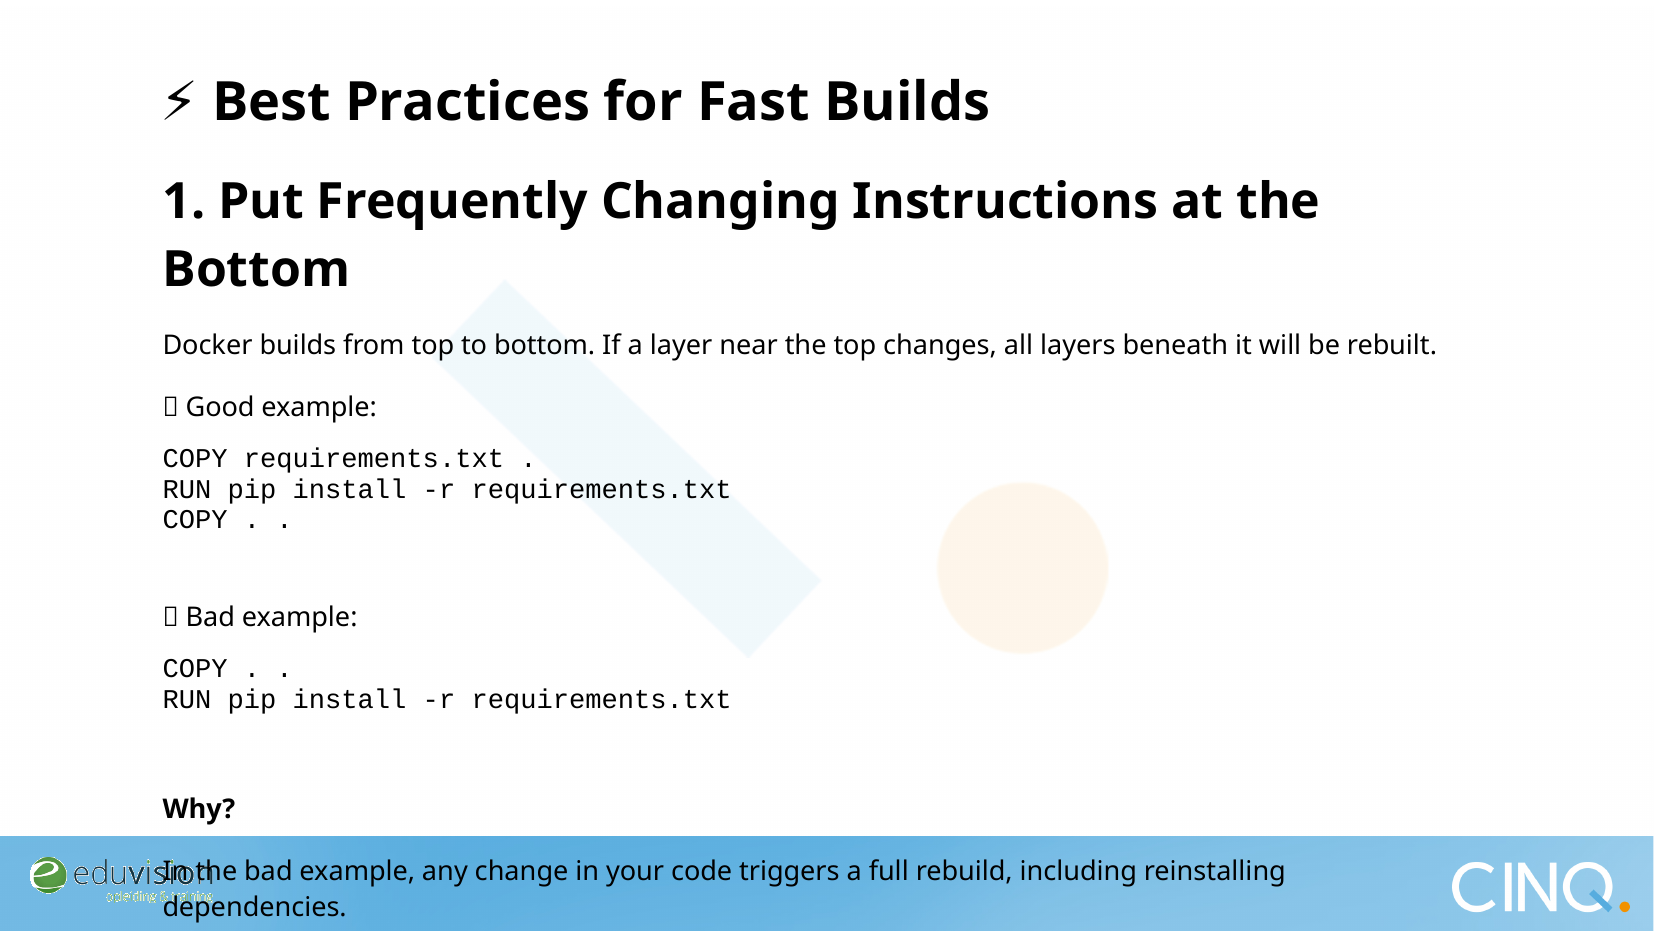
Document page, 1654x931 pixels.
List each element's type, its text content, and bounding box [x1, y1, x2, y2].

picture [0, 6, 1654, 931]
text_box 1. Put Frequently Changing Instructions at the Bottom Docker builds from top to bottom. If a layer near the top changes, all layers beneath it will be rebuilt. ✅ Good example: COPY requirements.txt . RUN pip install -r requirements.txt COPY . . ❌ Bad example: COPY . . RUN pip install -r requirements.txt Why? In the bad example, any change in your code triggers a full rebuild, including reinstalling dependencies. LAB 1.0 [147, 157, 1485, 931]
list ⚡️ Best Practices for Fast Builds [81, 59, 1625, 105]
